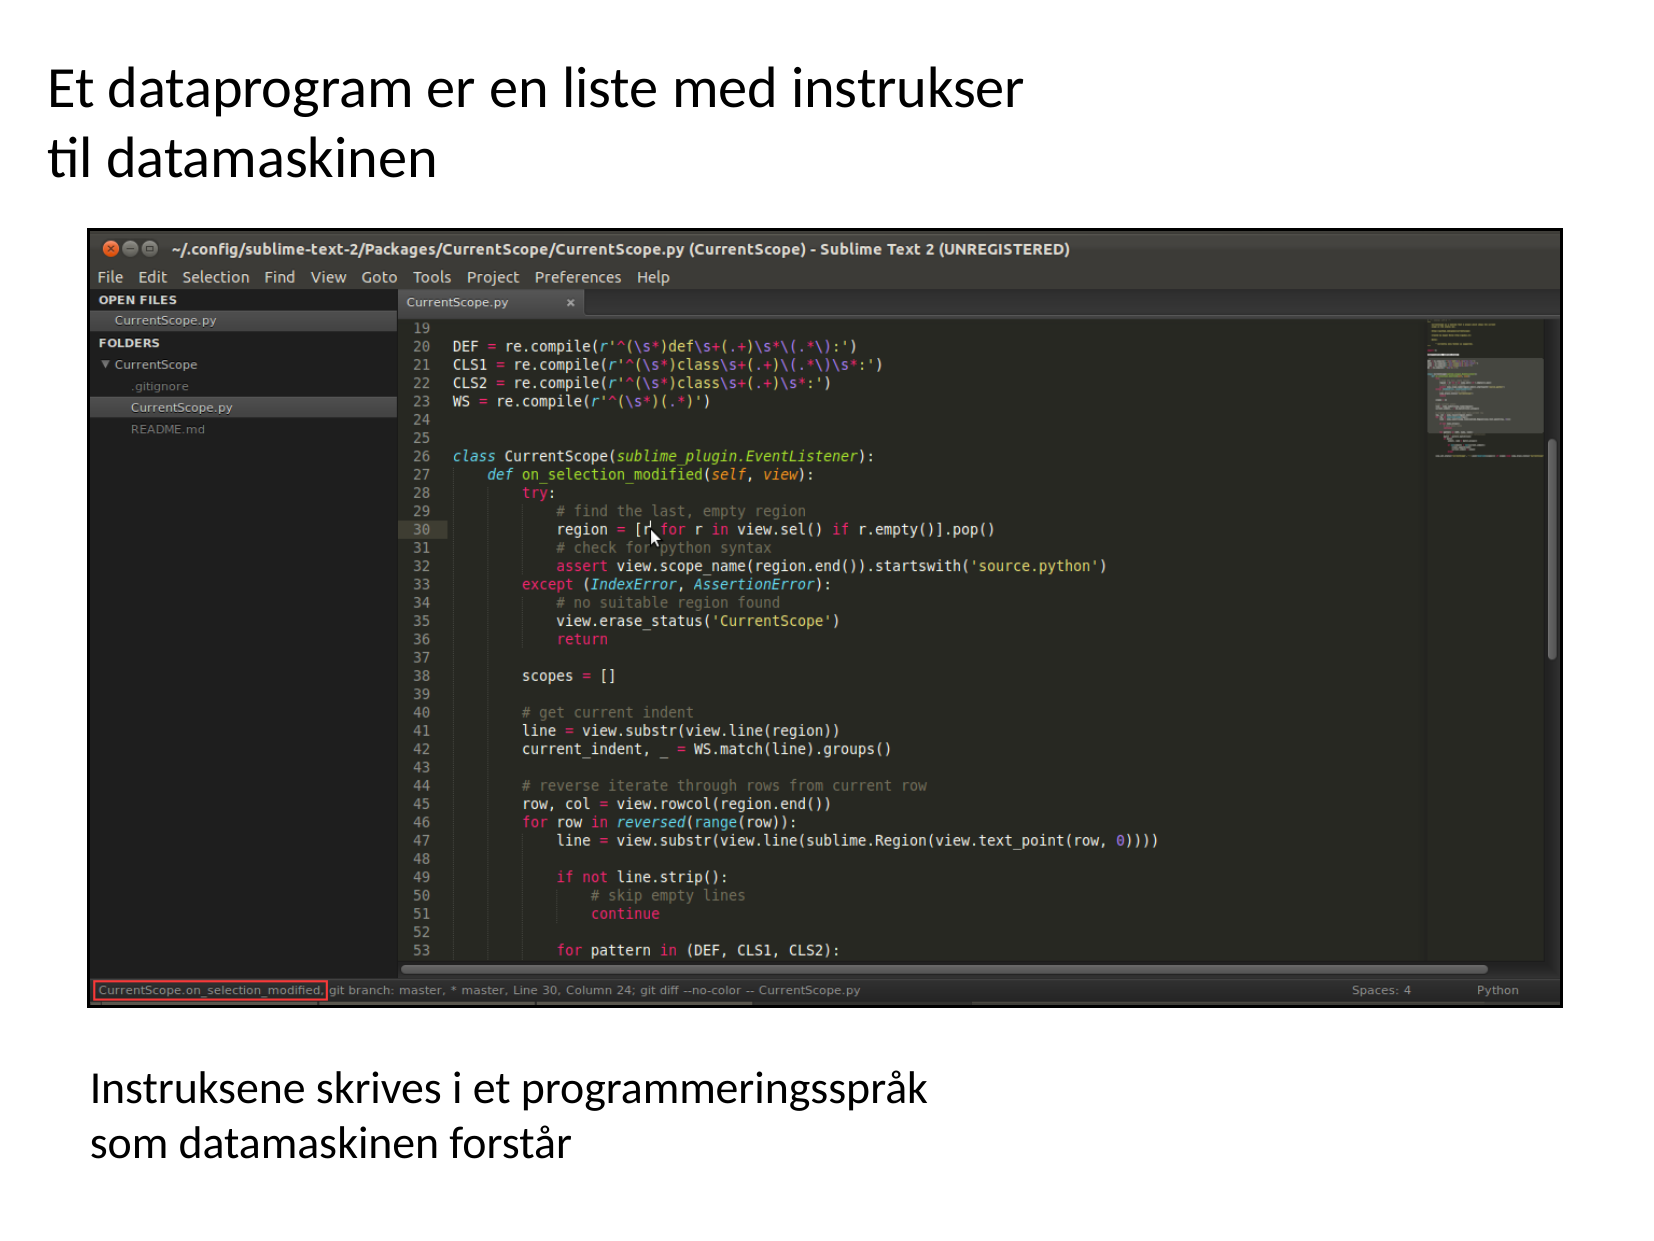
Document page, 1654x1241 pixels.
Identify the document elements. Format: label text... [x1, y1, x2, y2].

picture [90, 231, 1561, 1006]
text_box Instruksene skrives i et programmeringsspråk som datamaskinen forstår [75, 1049, 1653, 1241]
text_box Et dataprogram er en liste med instrukser til datamaskinen [32, 41, 1641, 270]
